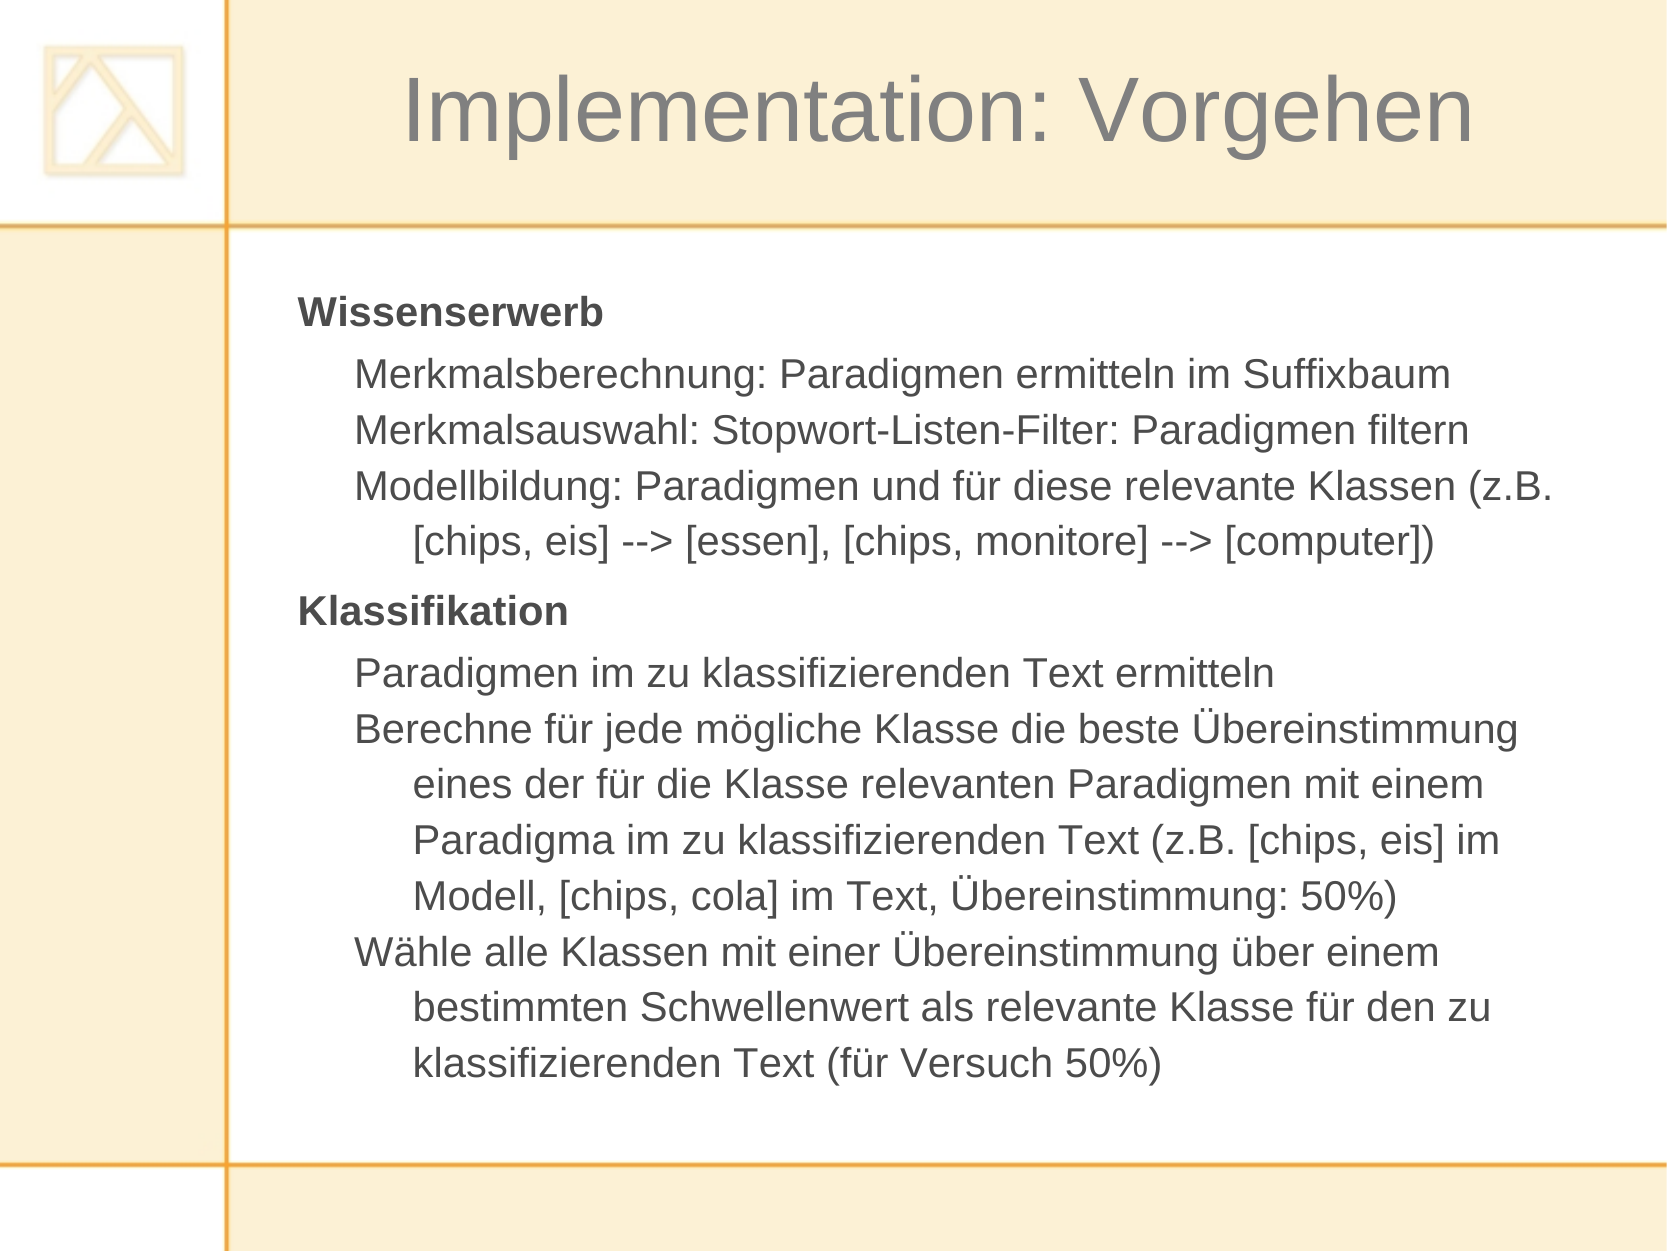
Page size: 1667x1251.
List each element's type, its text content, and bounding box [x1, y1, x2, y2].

title Implementation: Vorgehen [268, 0, 1611, 238]
picture [0, 0, 1667, 1251]
list Wissenserwerb Merkmalsberechnung: Paradigmen ermitteln im Suffixbaum Merkmalsauswahl: Stopwort-Listen-Filter: Paradigmen filtern Modellbildung: Paradigmen und für diese relevante Klassen (z.B. [chips, eis] --> [essen], [chips, monitore] --> [computer]) Klassifikation Paradigmen im zu klassifizierenden Text ermitteln Berechne für jede mögliche Klasse die beste Übereinstimmung eines der für die Klasse relevanten Paradigmen mit einem Paradigma im zu klassifizierenden Text (z.B. [chips, eis] im Modell, [chips, cola] im Text, Übereinstimmung: 50%) Wähle alle Klassen mit einer Übereinstimmung über einem bestimmten Schwellenwert als relevante Klasse für den zu klassifizierenden Text (für Versuch 50%) [268, 277, 1611, 1193]
